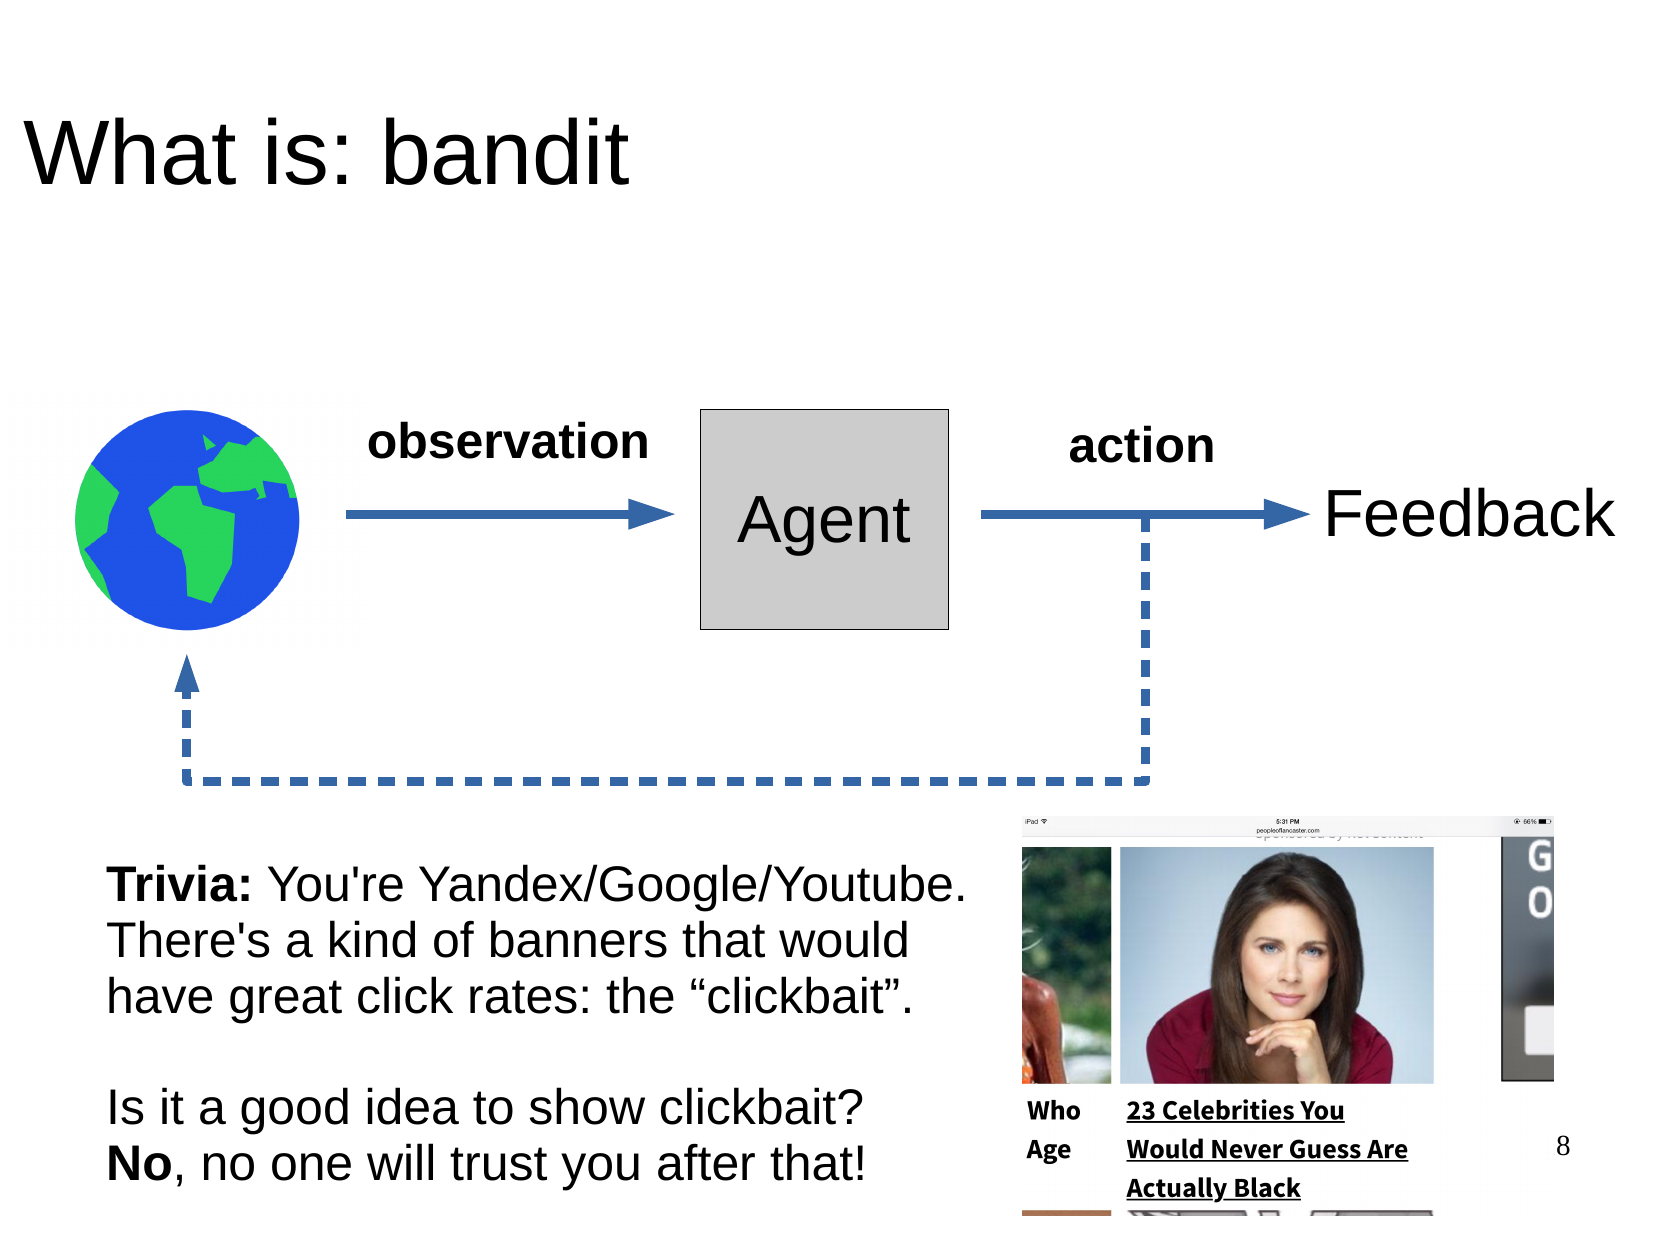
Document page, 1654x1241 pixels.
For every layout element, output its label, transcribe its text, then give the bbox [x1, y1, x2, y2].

picture [1022, 816, 1554, 1216]
text_box Feedback [1259, 468, 1654, 559]
text_box Agent [700, 409, 949, 630]
text_box observation [352, 406, 701, 533]
title What is: bandit [23, 49, 1512, 257]
picture [4, 385, 370, 655]
text_box action [1053, 409, 1231, 481]
list [36, 781, 1336, 1241]
